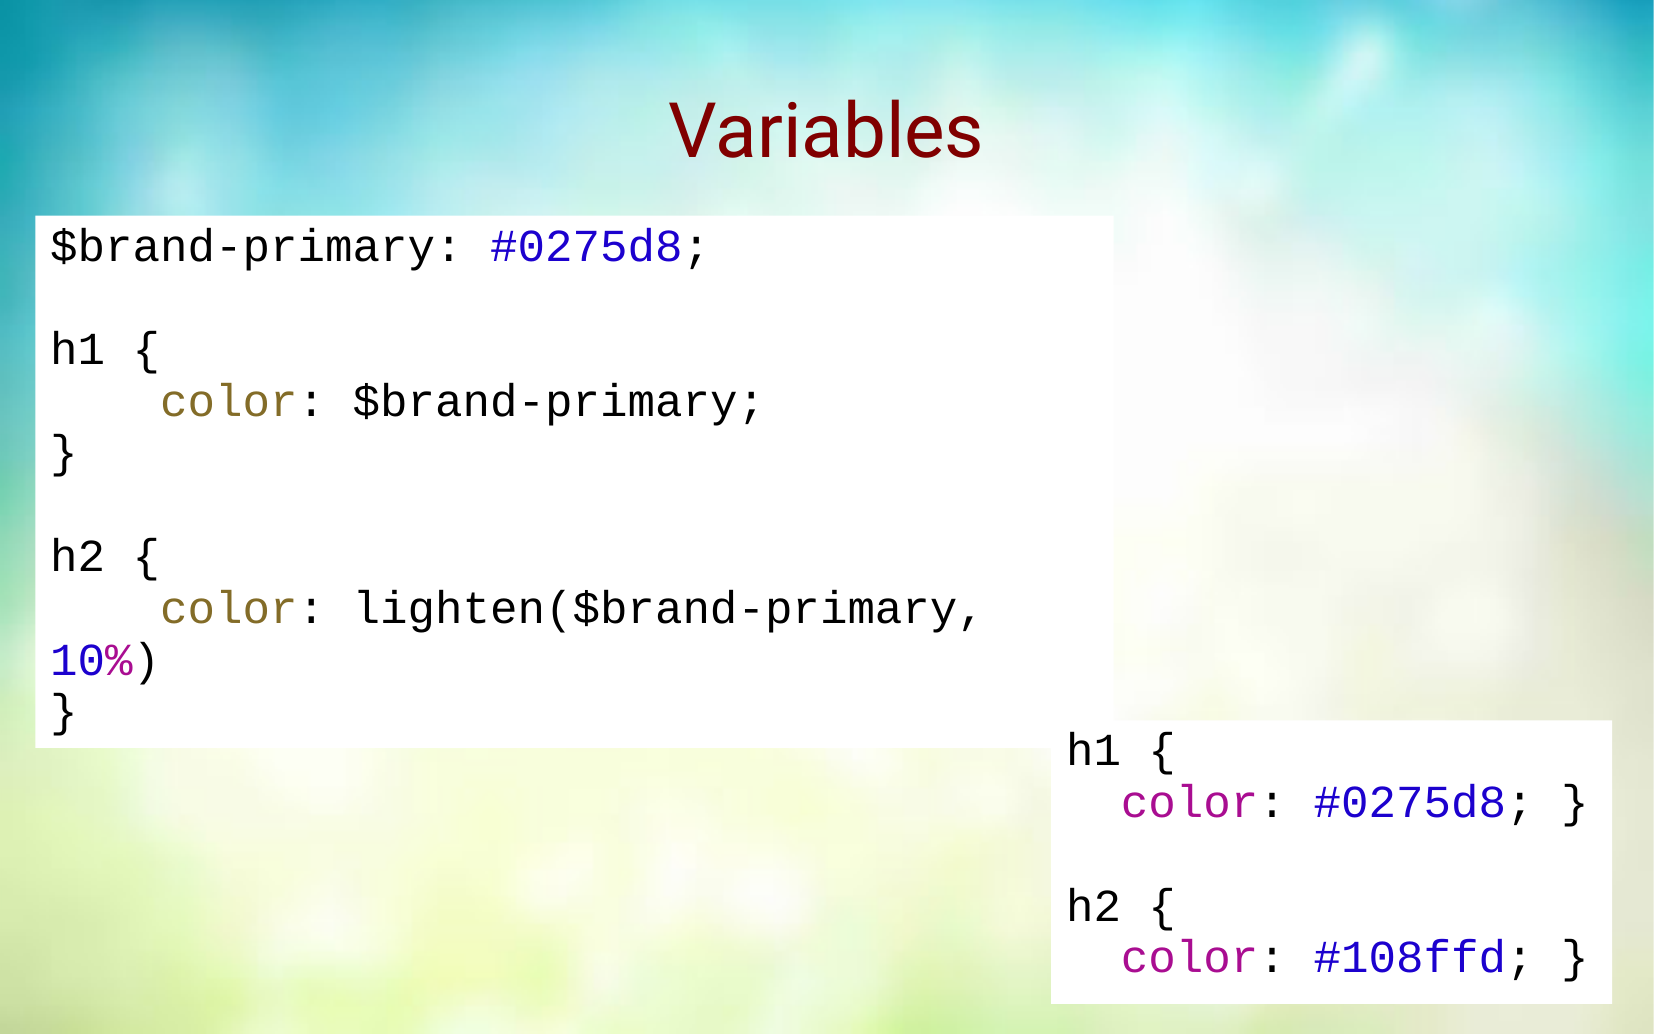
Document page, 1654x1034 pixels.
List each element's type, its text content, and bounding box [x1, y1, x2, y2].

text_box h1 { color: #0275d8; } h2 { color: #108ffd; } [1051, 720, 1613, 1004]
picture [0, 0, 1654, 1034]
text_box $brand-primary: #0275d8; h1 { color: $brand-primary; } h2 { color: lighten($brand-primary, 10%) } [35, 215, 1114, 745]
title Variables [82, 41, 1571, 214]
